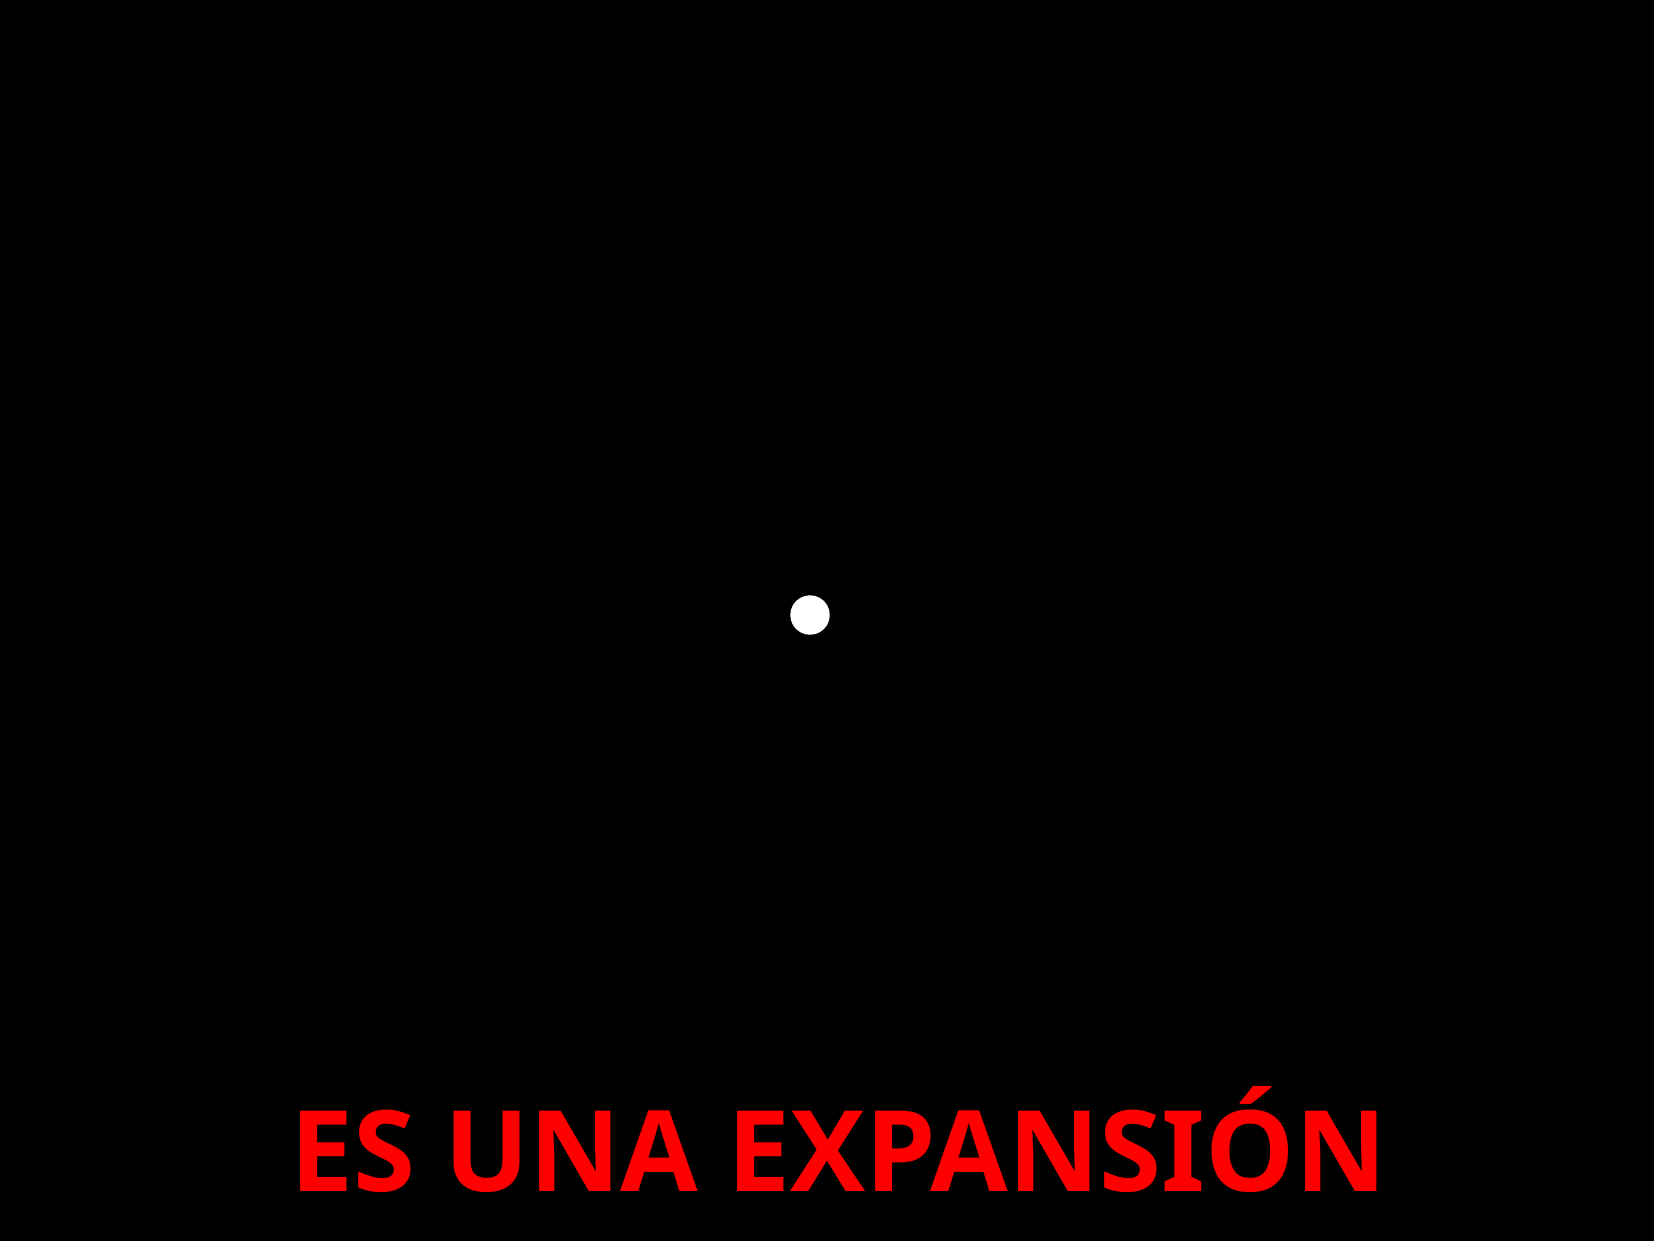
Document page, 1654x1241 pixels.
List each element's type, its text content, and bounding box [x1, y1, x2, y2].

text_box ES UNA EXPANSIÓN [275, 1063, 1325, 1216]
text_box [795, 600, 826, 631]
